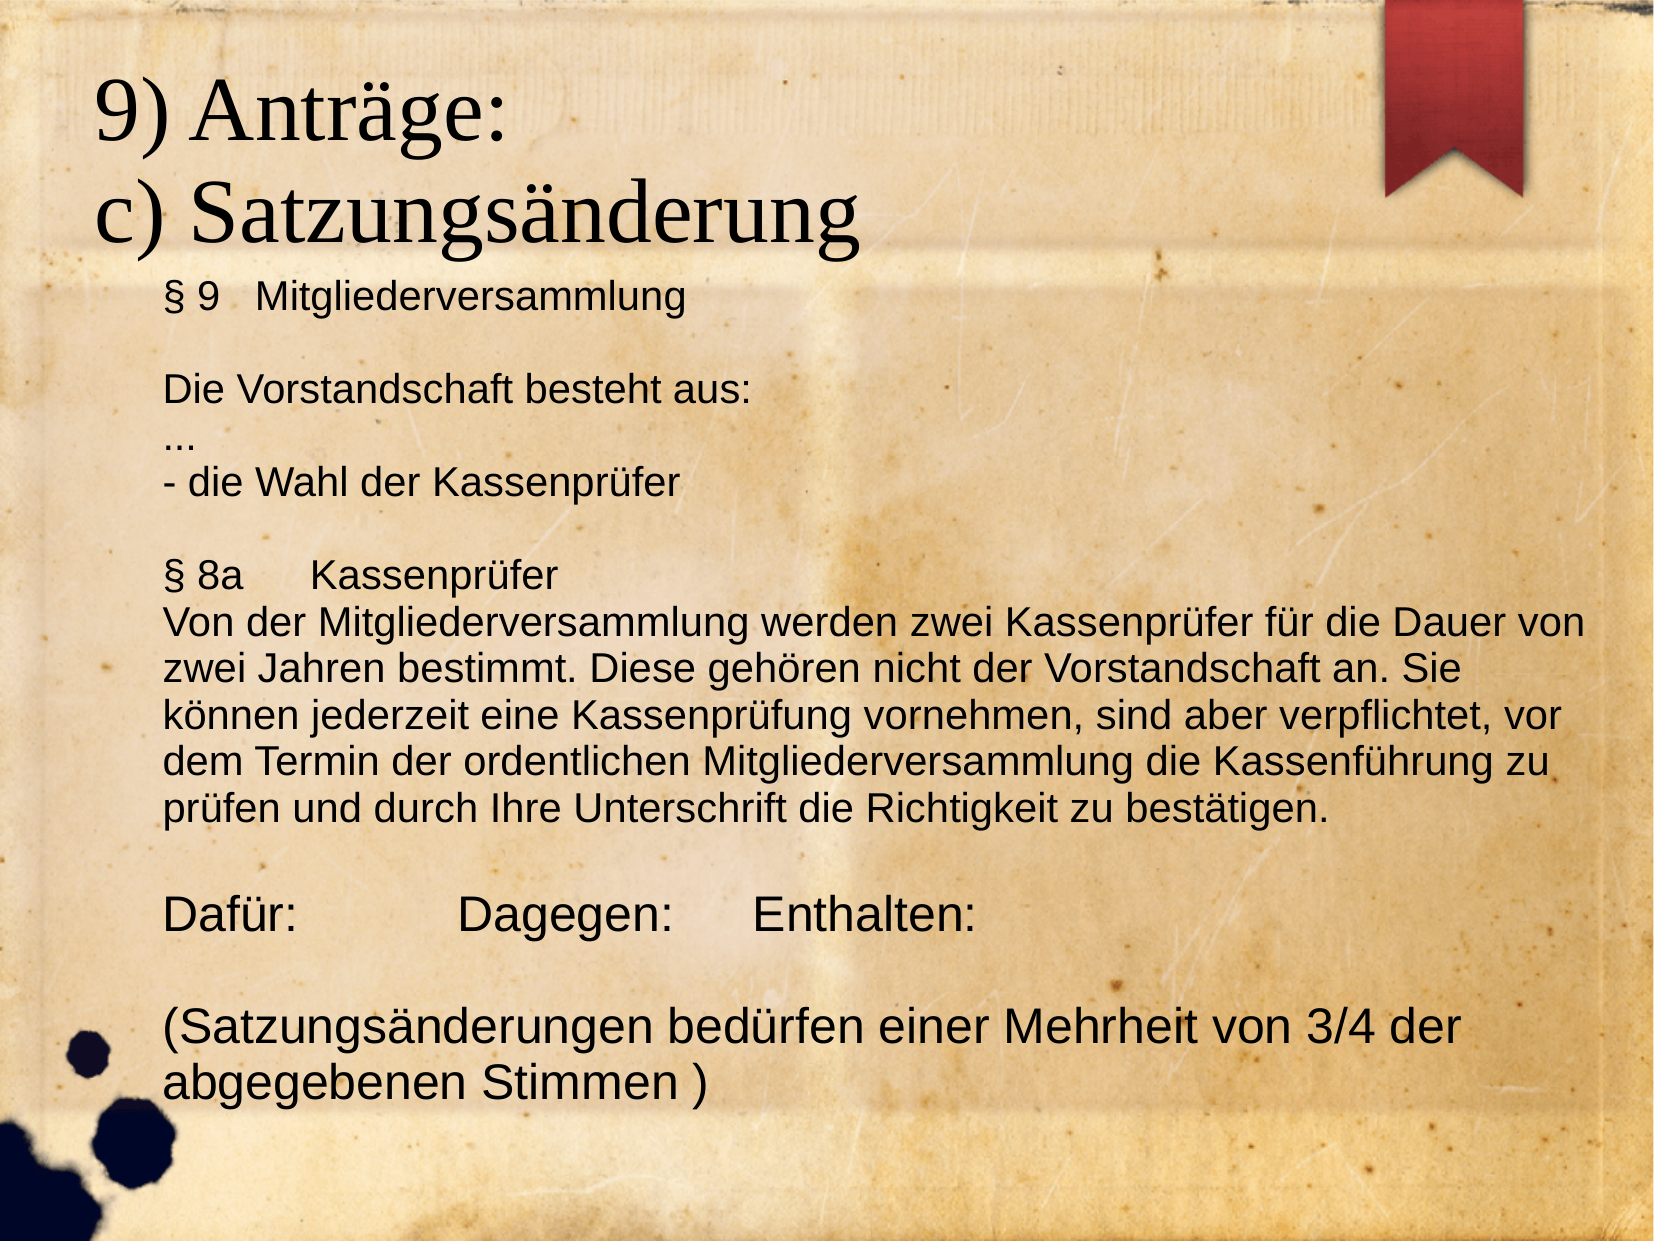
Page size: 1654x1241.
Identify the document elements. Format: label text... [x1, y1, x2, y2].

picture [0, 0, 1654, 1241]
text_box § 9 Mitgliederversammlung Die Vorstandschaft besteht aus: ... - die Wahl der Kassenprüfer § 8a Kassenprüfer Von der Mitgliederversammlung werden zwei Kassenprüfer für die Dauer von zwei Jahren bestimmt. Diese gehören nicht der Vorstandschaft an. Sie können jederzeit eine Kassenprüfung vornehmen, sind aber verpflichtet, vor dem Termin der ordentlichen Mitgliederversammlung die Kassenführung zu prüfen und durch Ihre Unterschrift die Richtigkeit zu bestätigen. Dafür: Dagegen: Enthalten: (Satzungsänderungen bedürfen einer Mehrheit von 3/4 der abgegebenen Stimmen ) [147, 265, 1625, 1241]
title 9) Anträge: c) Satzungsänderung [94, 59, 1359, 364]
